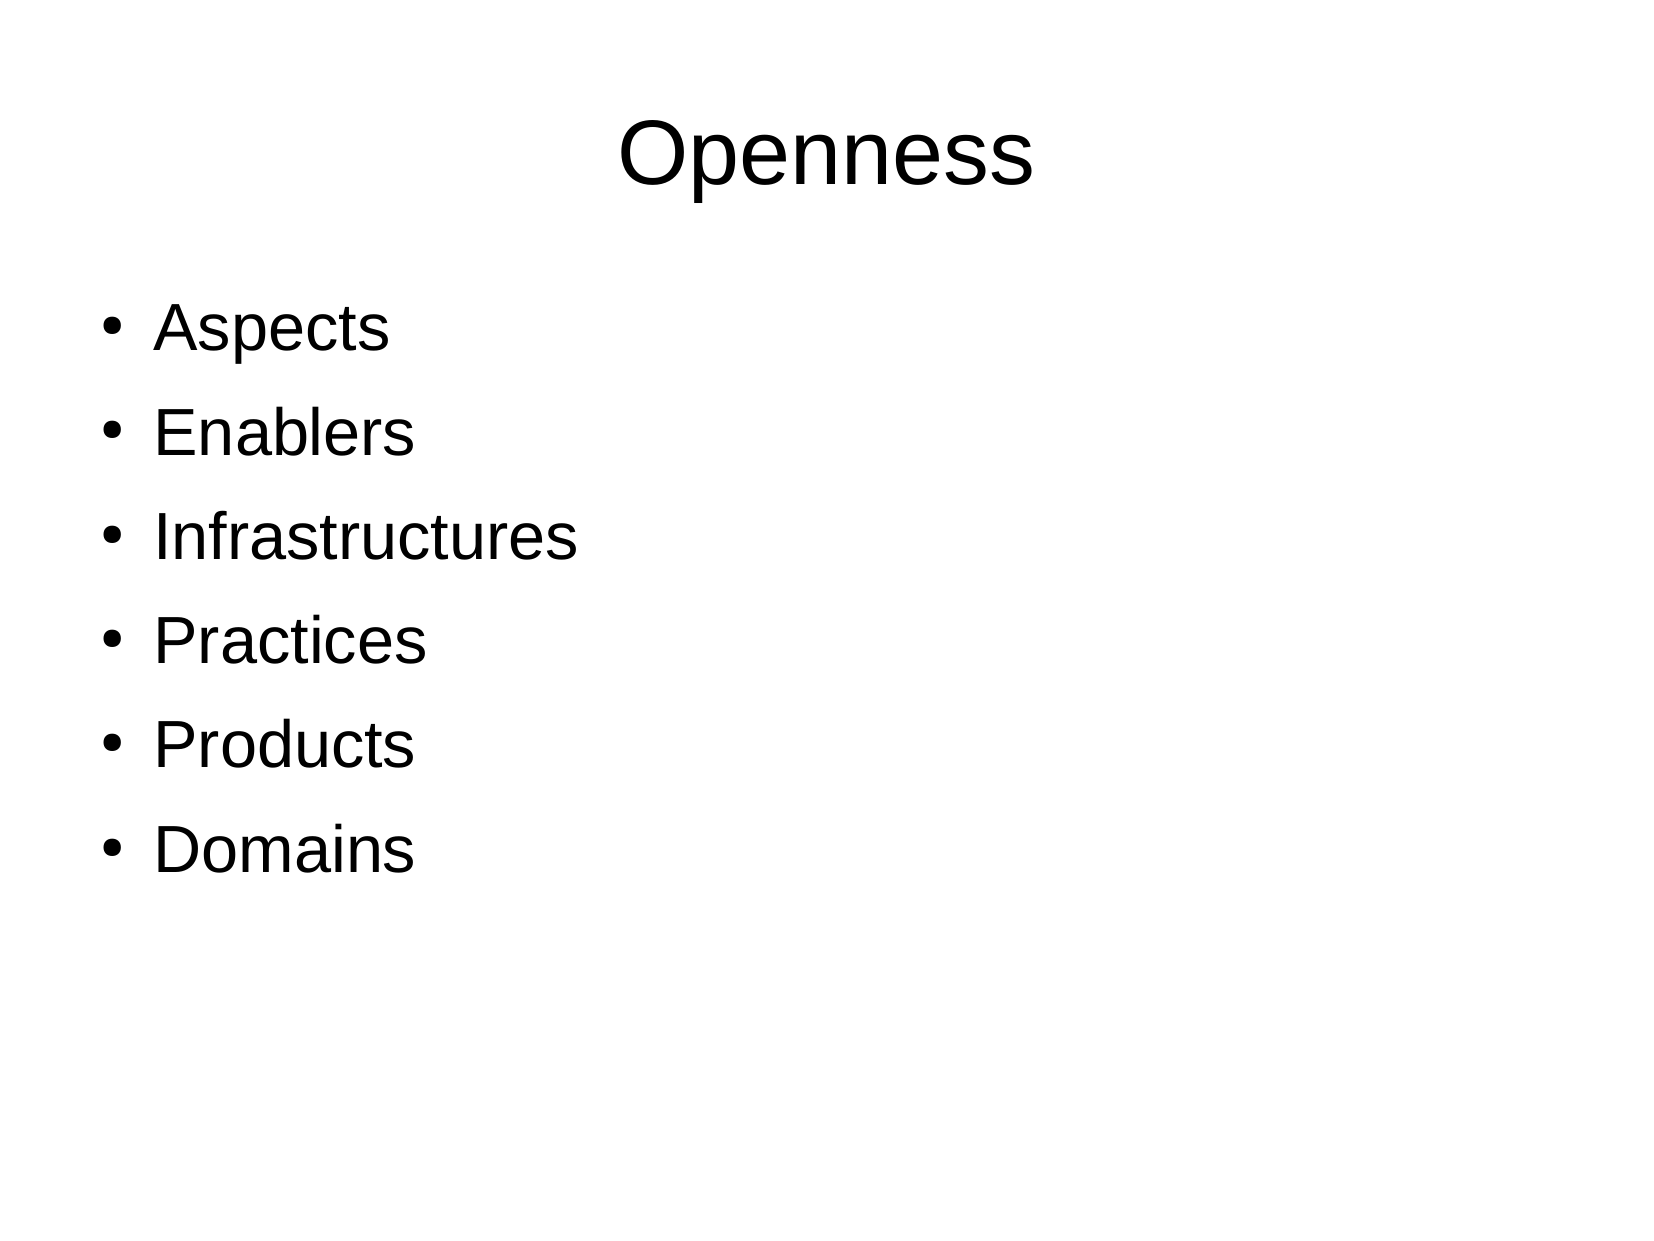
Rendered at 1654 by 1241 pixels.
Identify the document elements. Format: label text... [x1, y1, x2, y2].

title Openness [82, 49, 1571, 257]
list Aspects Enablers Infrastructures Practices Products Domains [82, 290, 1571, 1010]
